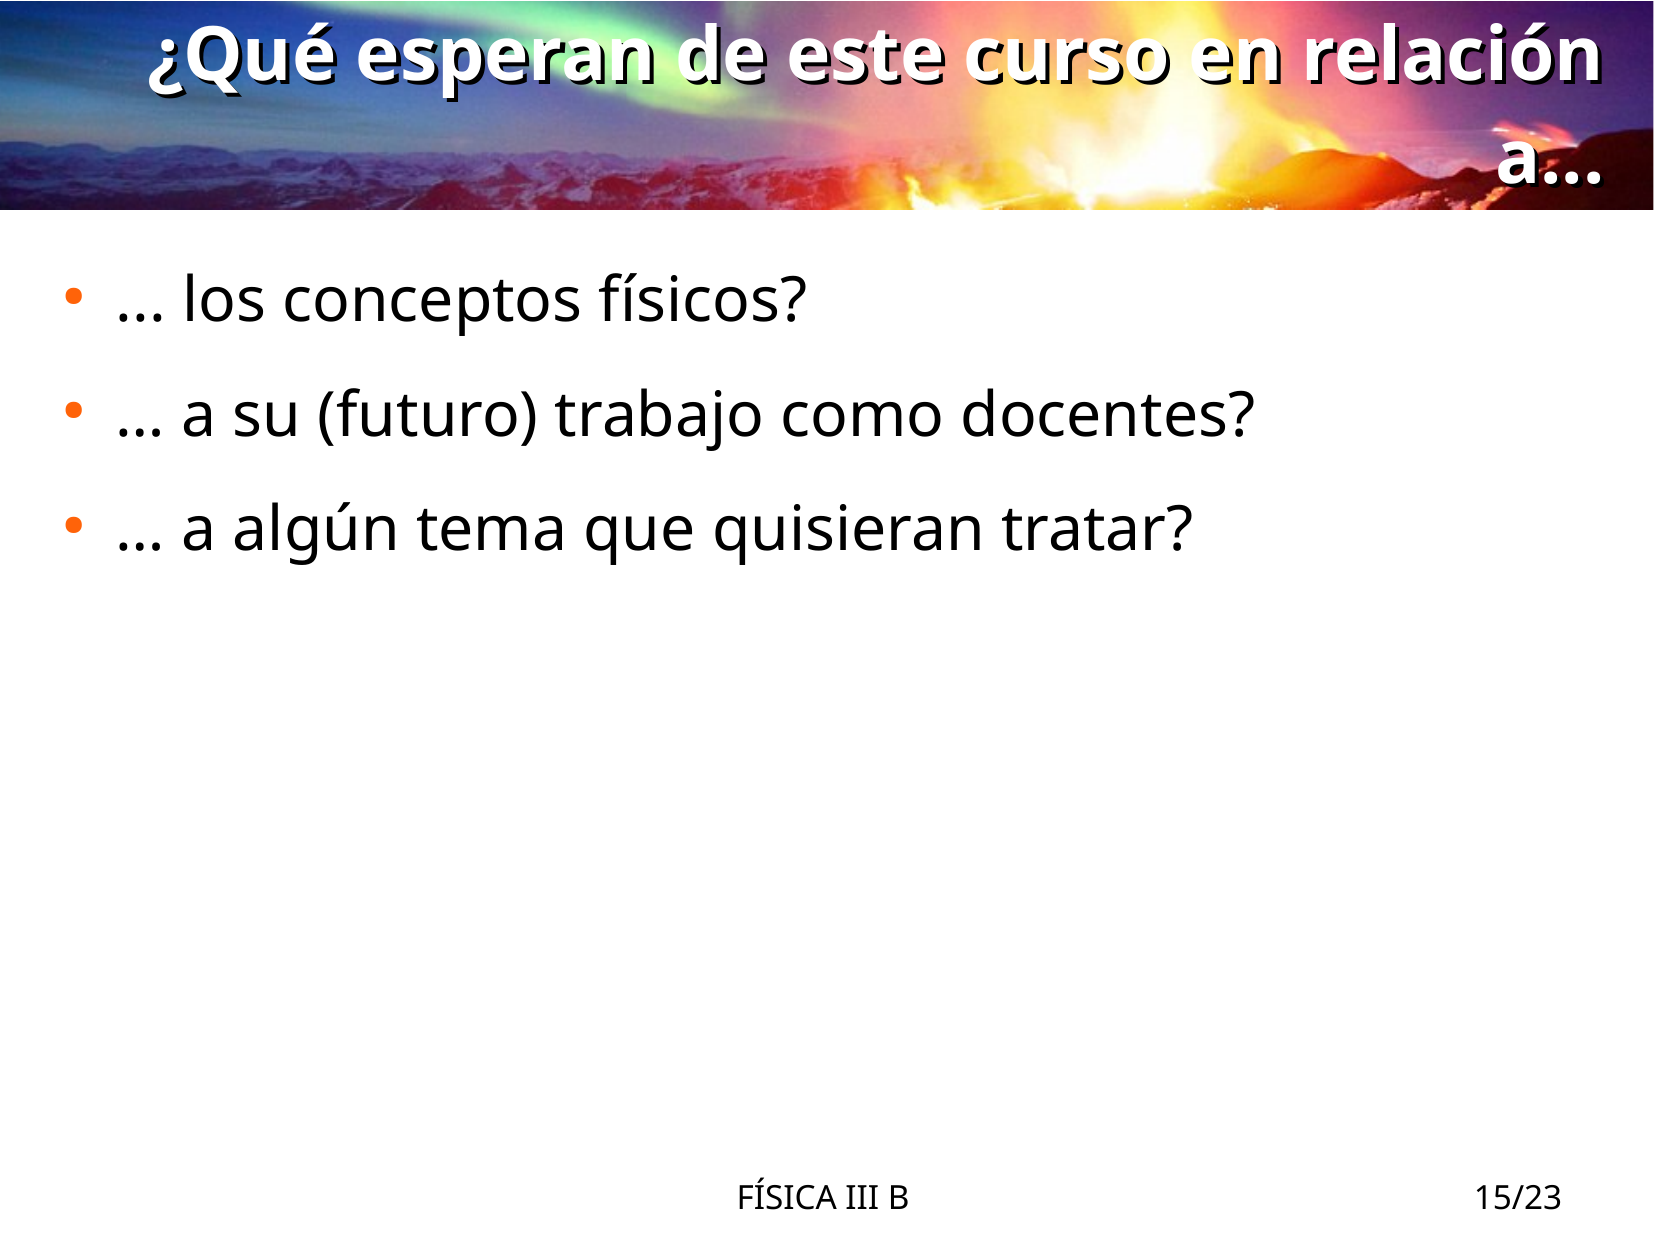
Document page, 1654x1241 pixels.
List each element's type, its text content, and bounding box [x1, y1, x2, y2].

title ¿Qué esperan de este curso en relación a... [45, 15, 1606, 191]
picture [0, 1, 1654, 210]
list ... los conceptos físicos? … a su (futuro) trabajo como docentes? … a algún tema que quisieran tratar? [45, 255, 1606, 1156]
